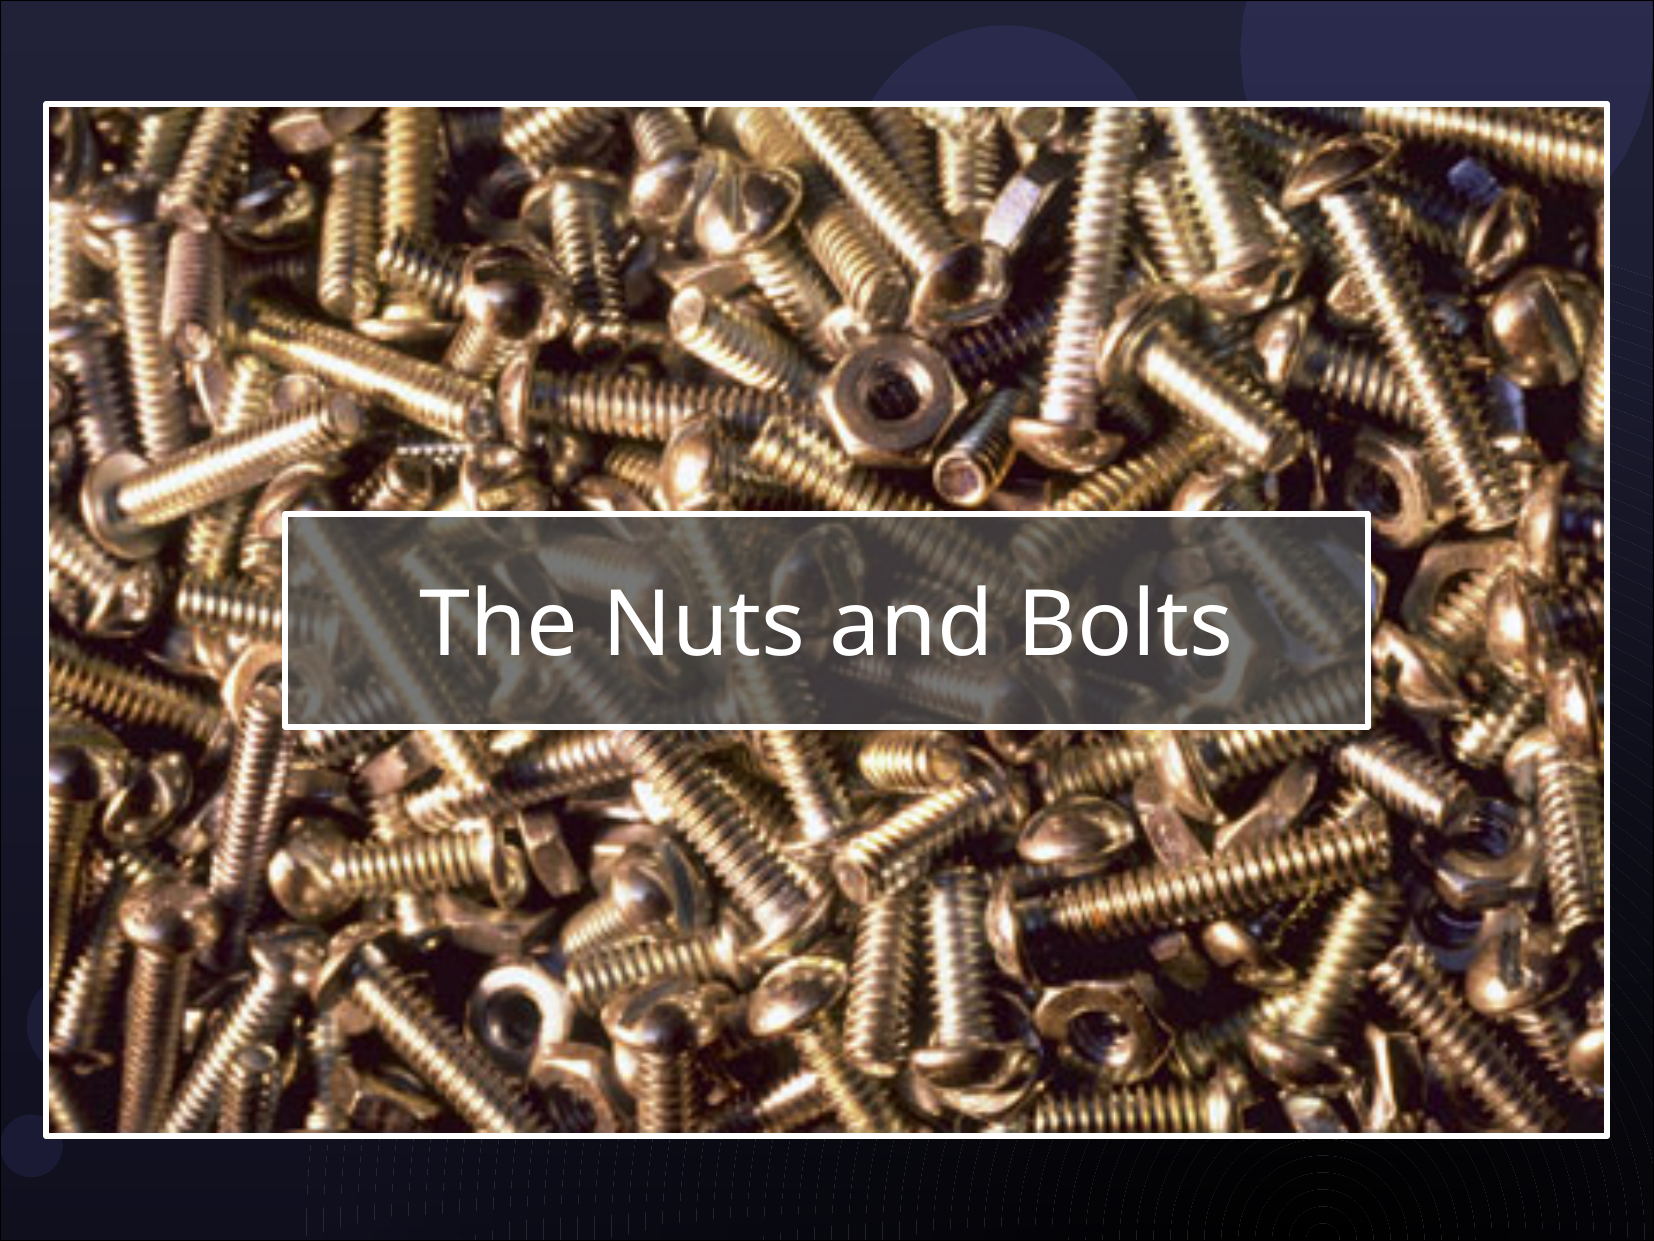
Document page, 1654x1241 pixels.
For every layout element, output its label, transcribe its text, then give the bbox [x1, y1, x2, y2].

picture [49, 106, 1605, 1134]
title The Nuts and Bolts [285, 513, 1369, 727]
